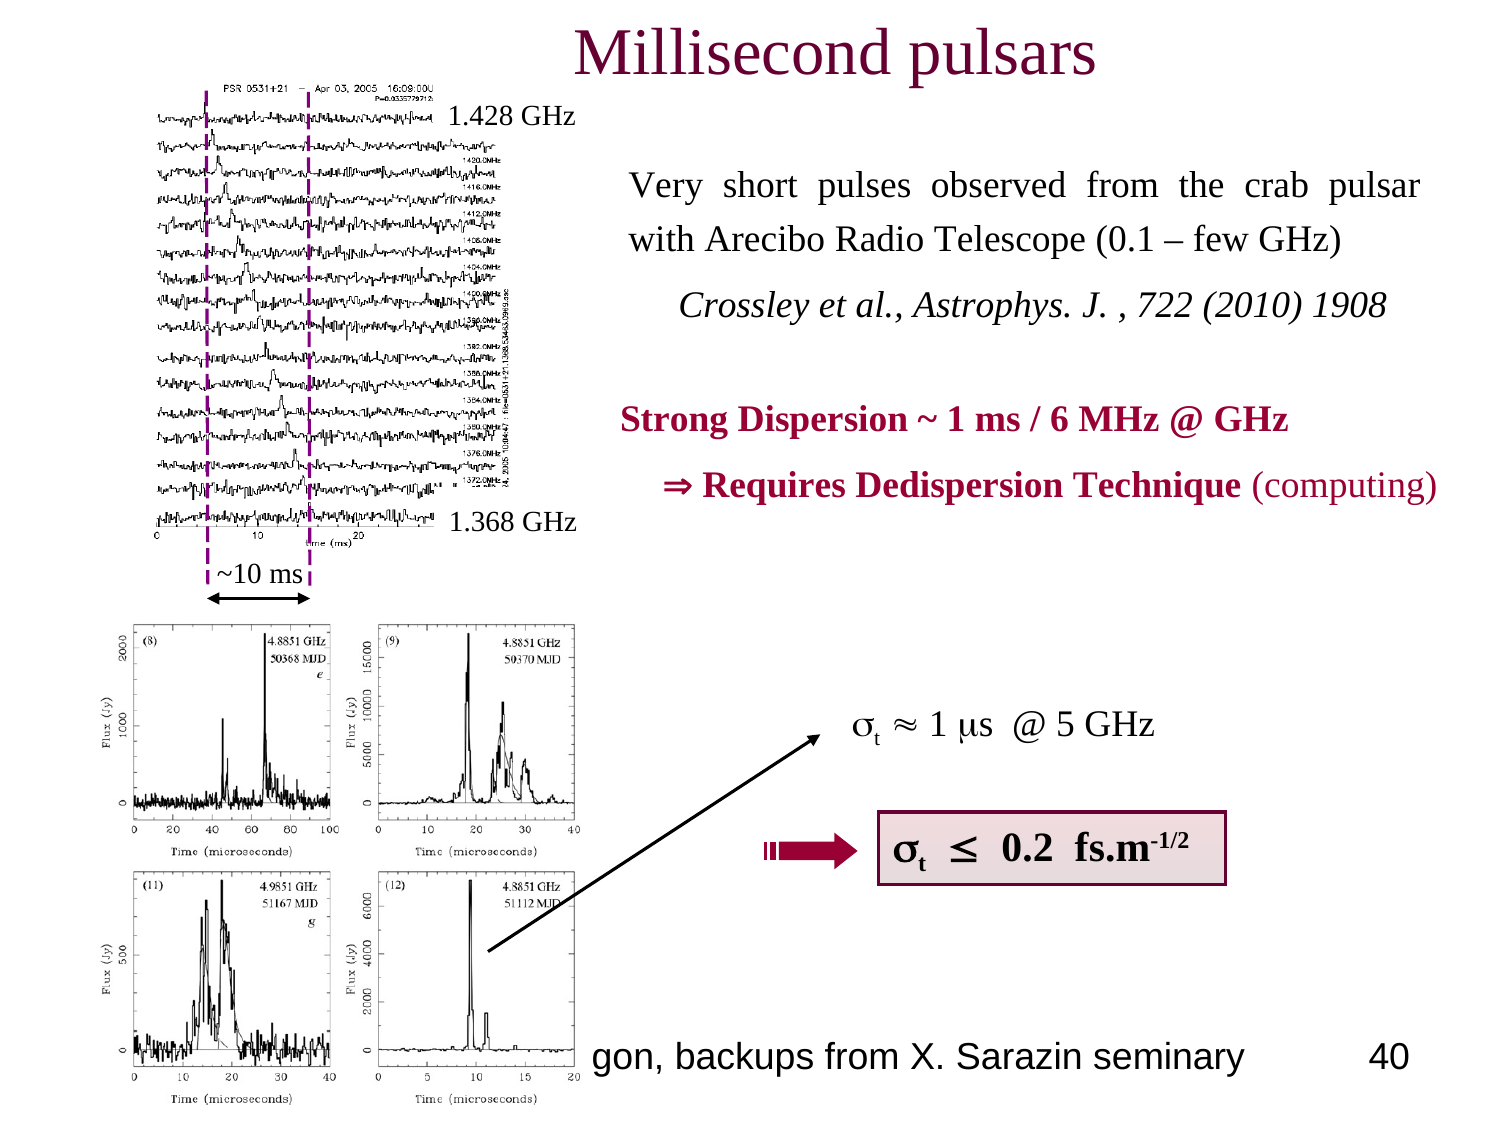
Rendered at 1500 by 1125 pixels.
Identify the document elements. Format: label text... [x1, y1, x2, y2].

text_box  Requires Dedispersion Technique (computing) [648, 443, 1453, 513]
text_box Millisecond pulsars [558, 0, 1114, 96]
text_box Crossley et al., Astrophys. J. , 722 (2010) 1908 [663, 262, 1403, 333]
text_box [778, 832, 858, 870]
text_box 1.428 GHz [432, 81, 591, 139]
text_box ~10 ms [202, 539, 319, 598]
picture [137, 74, 525, 556]
text_box 1.368 GHz [433, 487, 593, 545]
text_box t  1 s @ 5 GHz [836, 680, 1171, 758]
text_box t  0.2 fs.m-1/2 [878, 812, 1226, 885]
picture [95, 616, 590, 1112]
text_box Strong Dispersion ~ 1 ms / 6 MHz @ GHz [605, 386, 1305, 448]
text_box Very short pulses observed from the crab pulsar with Arecibo Radio Telescope (0.1 – few GHz) [613, 142, 1436, 267]
text_box [770, 842, 776, 860]
